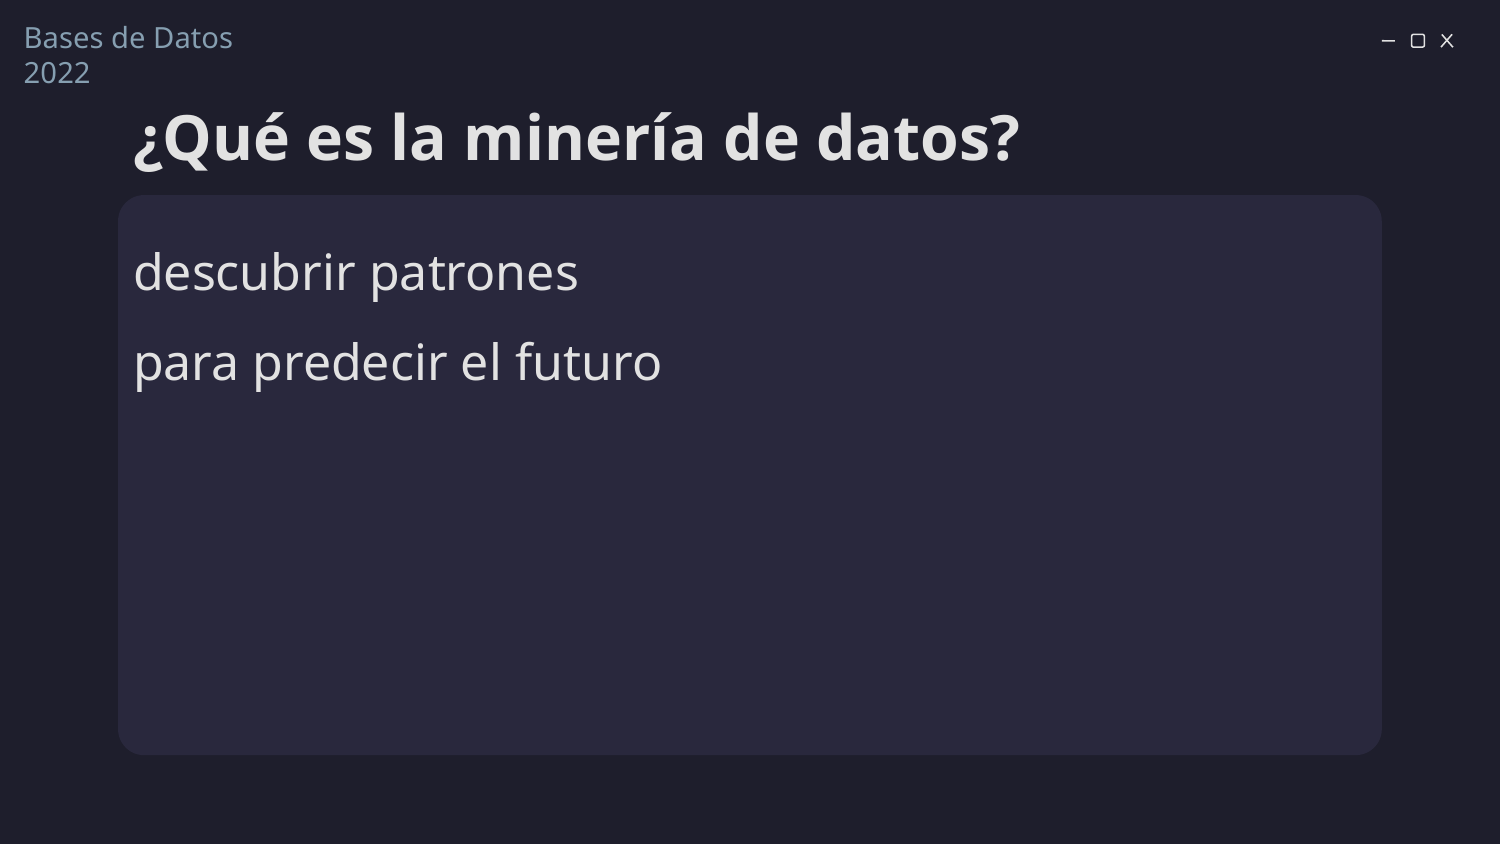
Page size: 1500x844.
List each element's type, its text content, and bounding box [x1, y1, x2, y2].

title ¿Qué es la minería de datos? [118, 88, 1382, 183]
list descubrir patrones para predecir el futuro [118, 195, 1382, 750]
